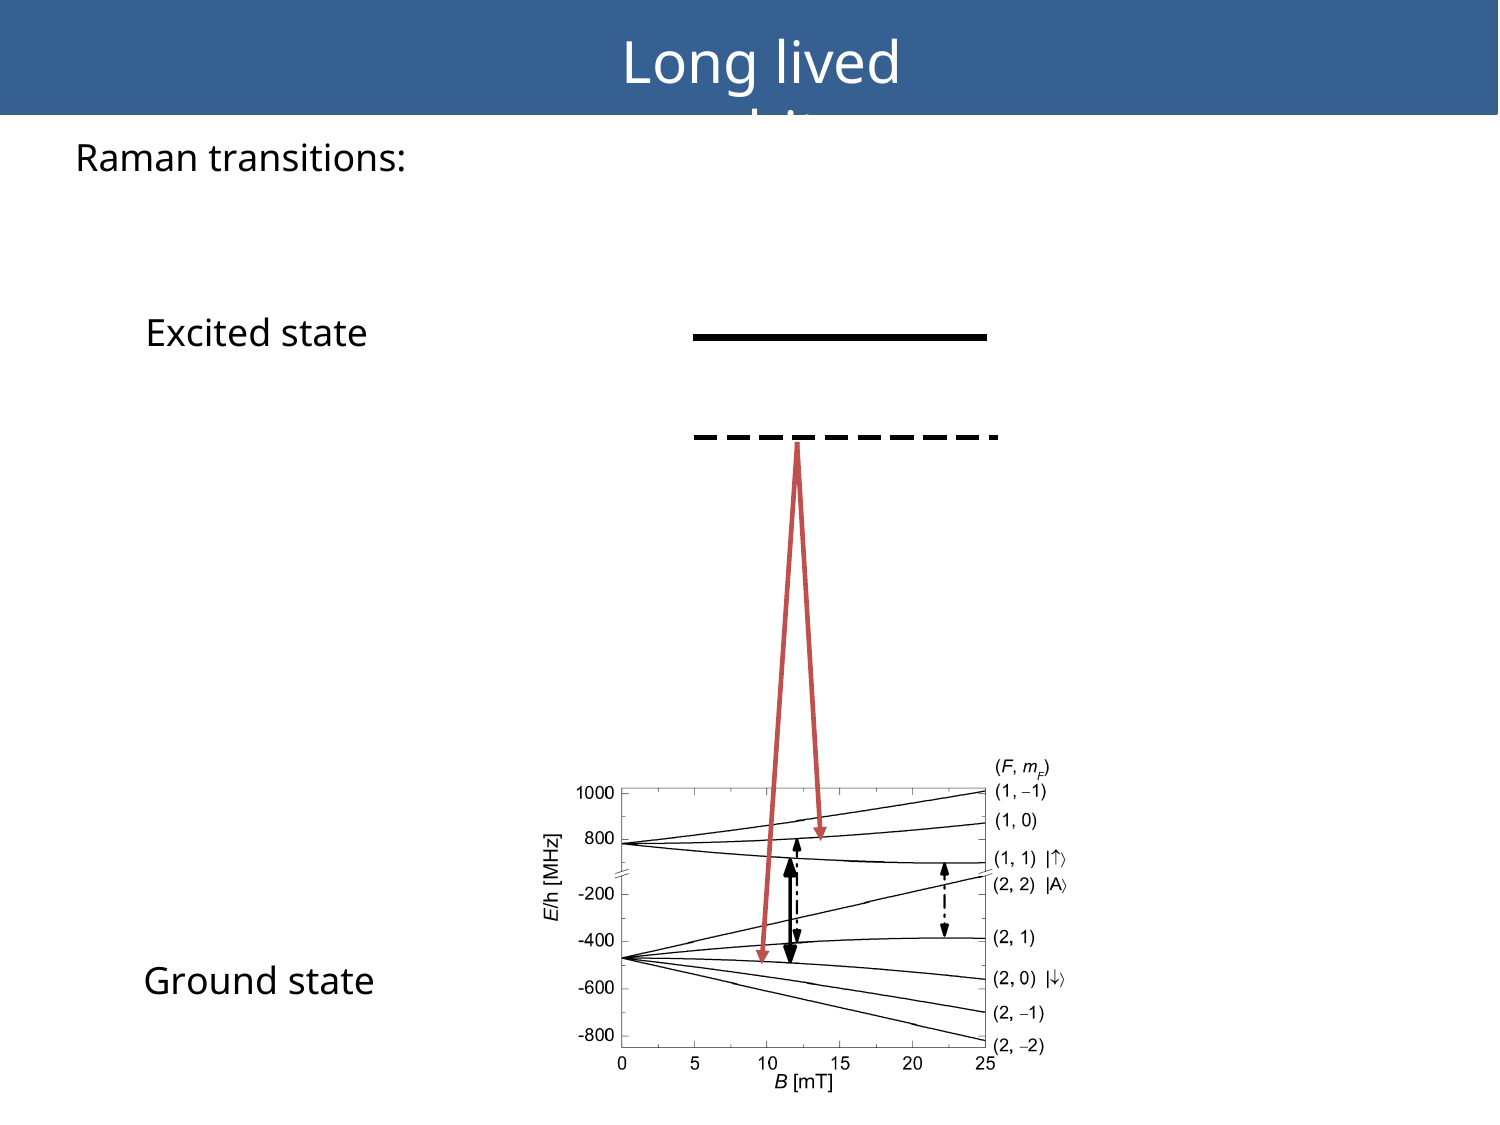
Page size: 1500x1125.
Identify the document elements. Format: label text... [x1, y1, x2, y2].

text_box Excited state [130, 301, 384, 363]
picture [525, 739, 1093, 1106]
text_box Long lived qubits [526, 18, 998, 104]
text_box Raman transitions: [60, 126, 422, 188]
text_box Ground state [128, 948, 391, 1010]
